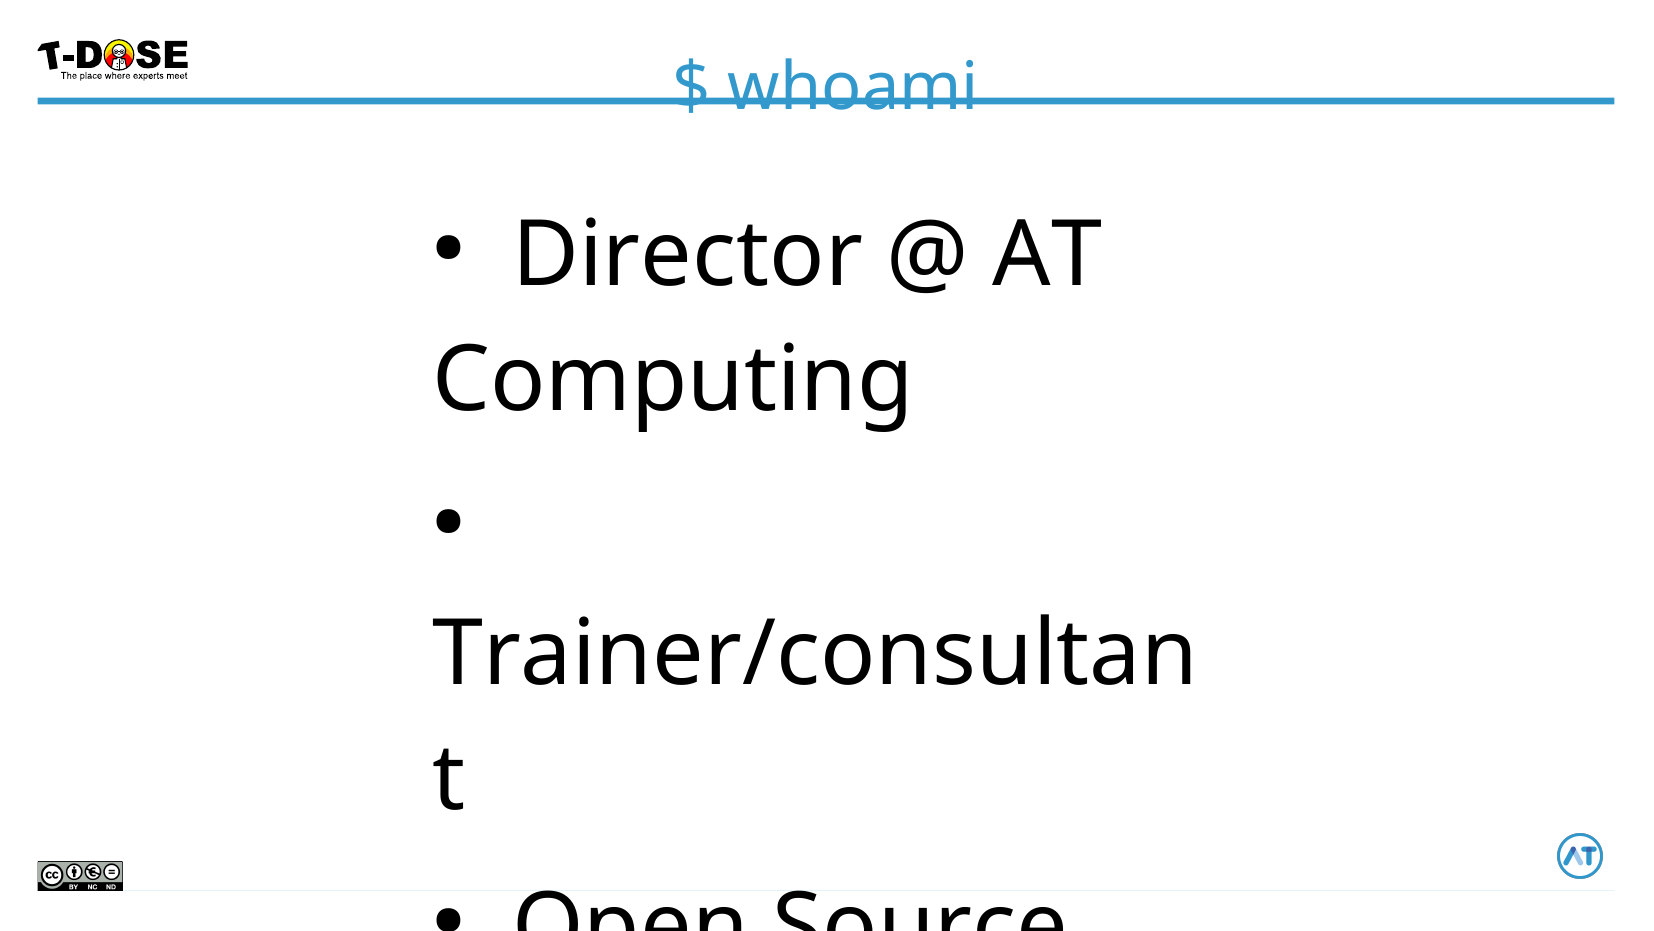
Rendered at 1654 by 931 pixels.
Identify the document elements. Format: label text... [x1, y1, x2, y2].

picture [37, 861, 123, 891]
text_box $ whoami [37, 38, 1615, 106]
picture [1557, 833, 1603, 879]
text_box Director @ AT Computing Trainer/consultant Open Source Enthusiast 10+ years in IT Amateur Bash-scripter [432, 187, 1220, 743]
